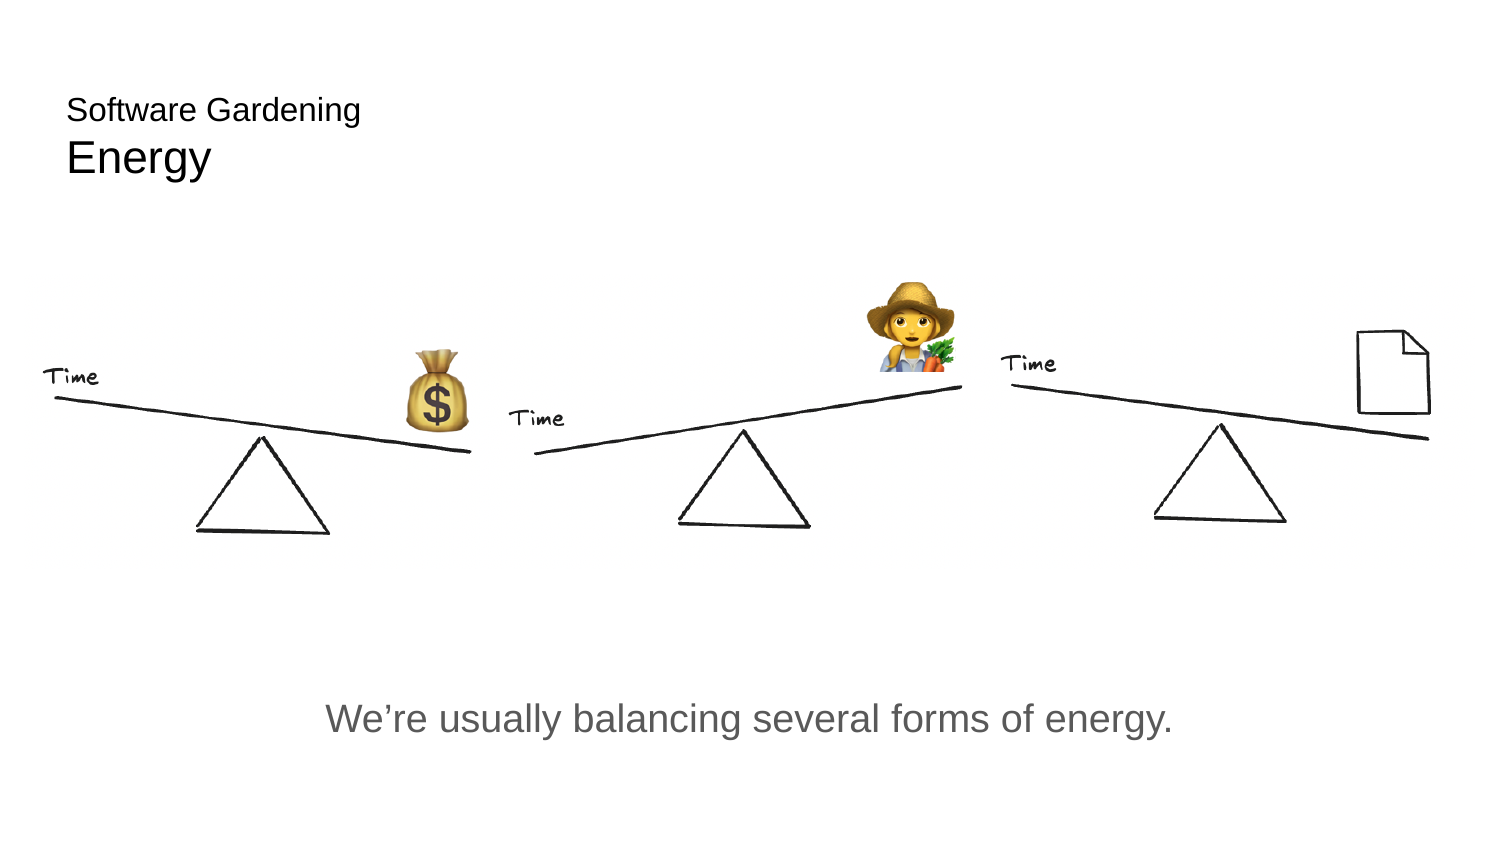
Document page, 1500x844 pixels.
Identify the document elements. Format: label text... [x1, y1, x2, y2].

picture [24, 274, 1475, 569]
text_box Software Gardening Energy [51, 72, 1449, 199]
list We’re usually balancing several forms of energy. [162, 681, 1338, 745]
